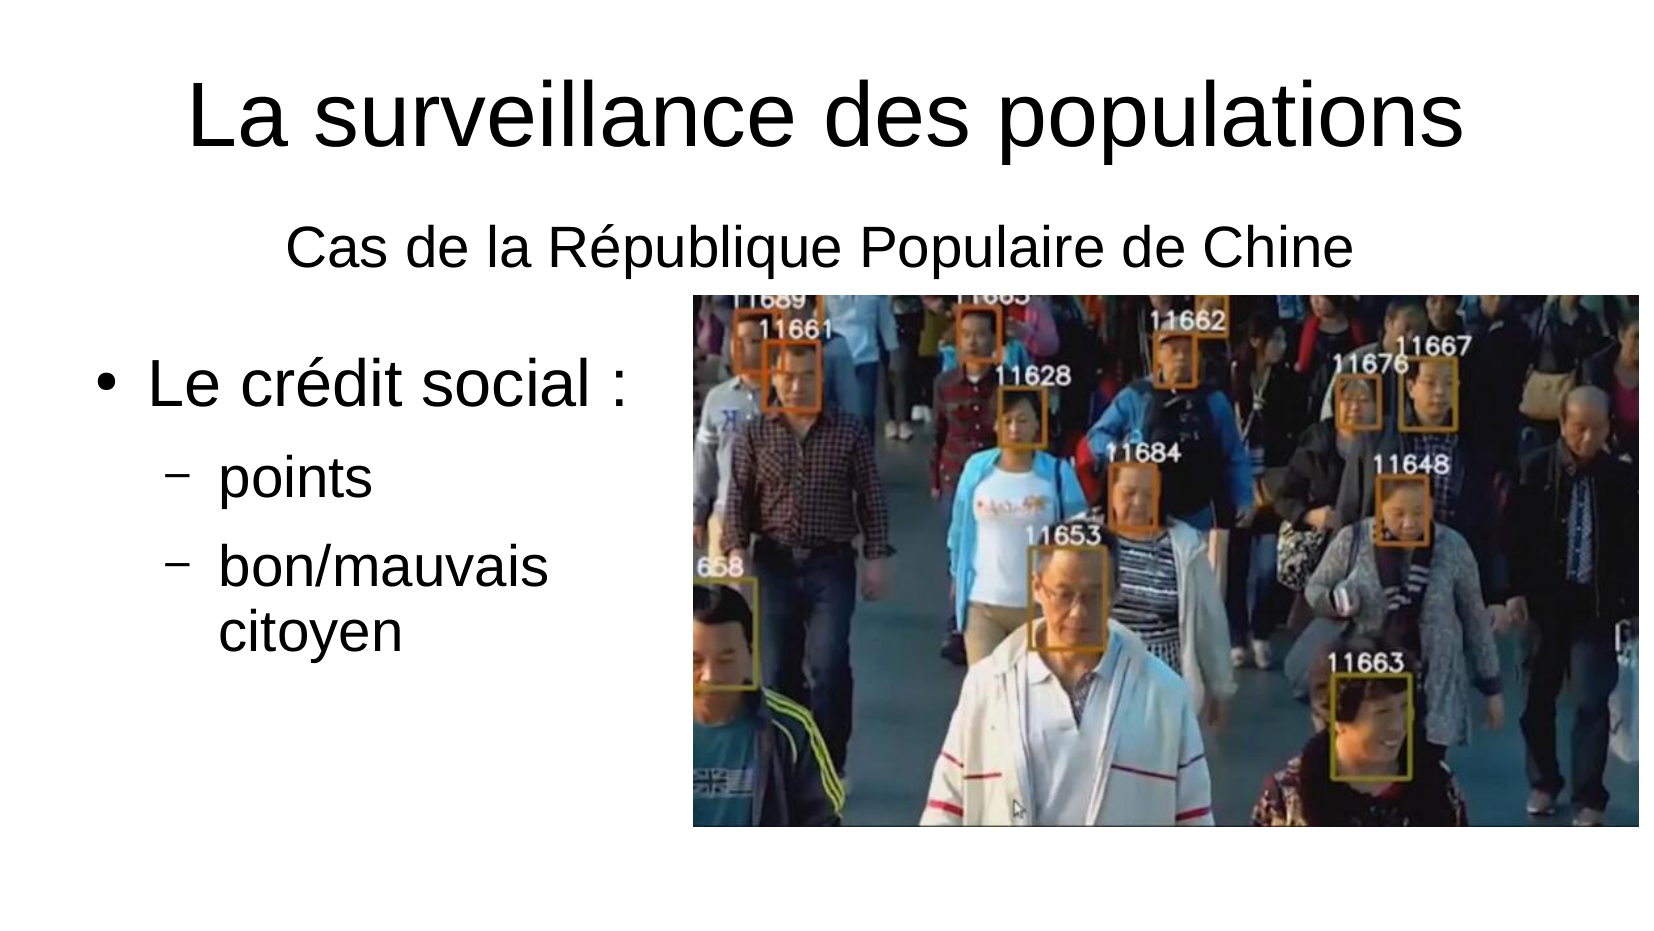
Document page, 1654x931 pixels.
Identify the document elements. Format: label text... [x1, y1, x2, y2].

title Cas de la République Populaire de Chine [76, 169, 1565, 325]
picture [693, 295, 1639, 827]
list Le crédit social : points bon/mauvais citoyen [76, 346, 1063, 886]
title La surveillance des populations [82, 12, 1571, 218]
